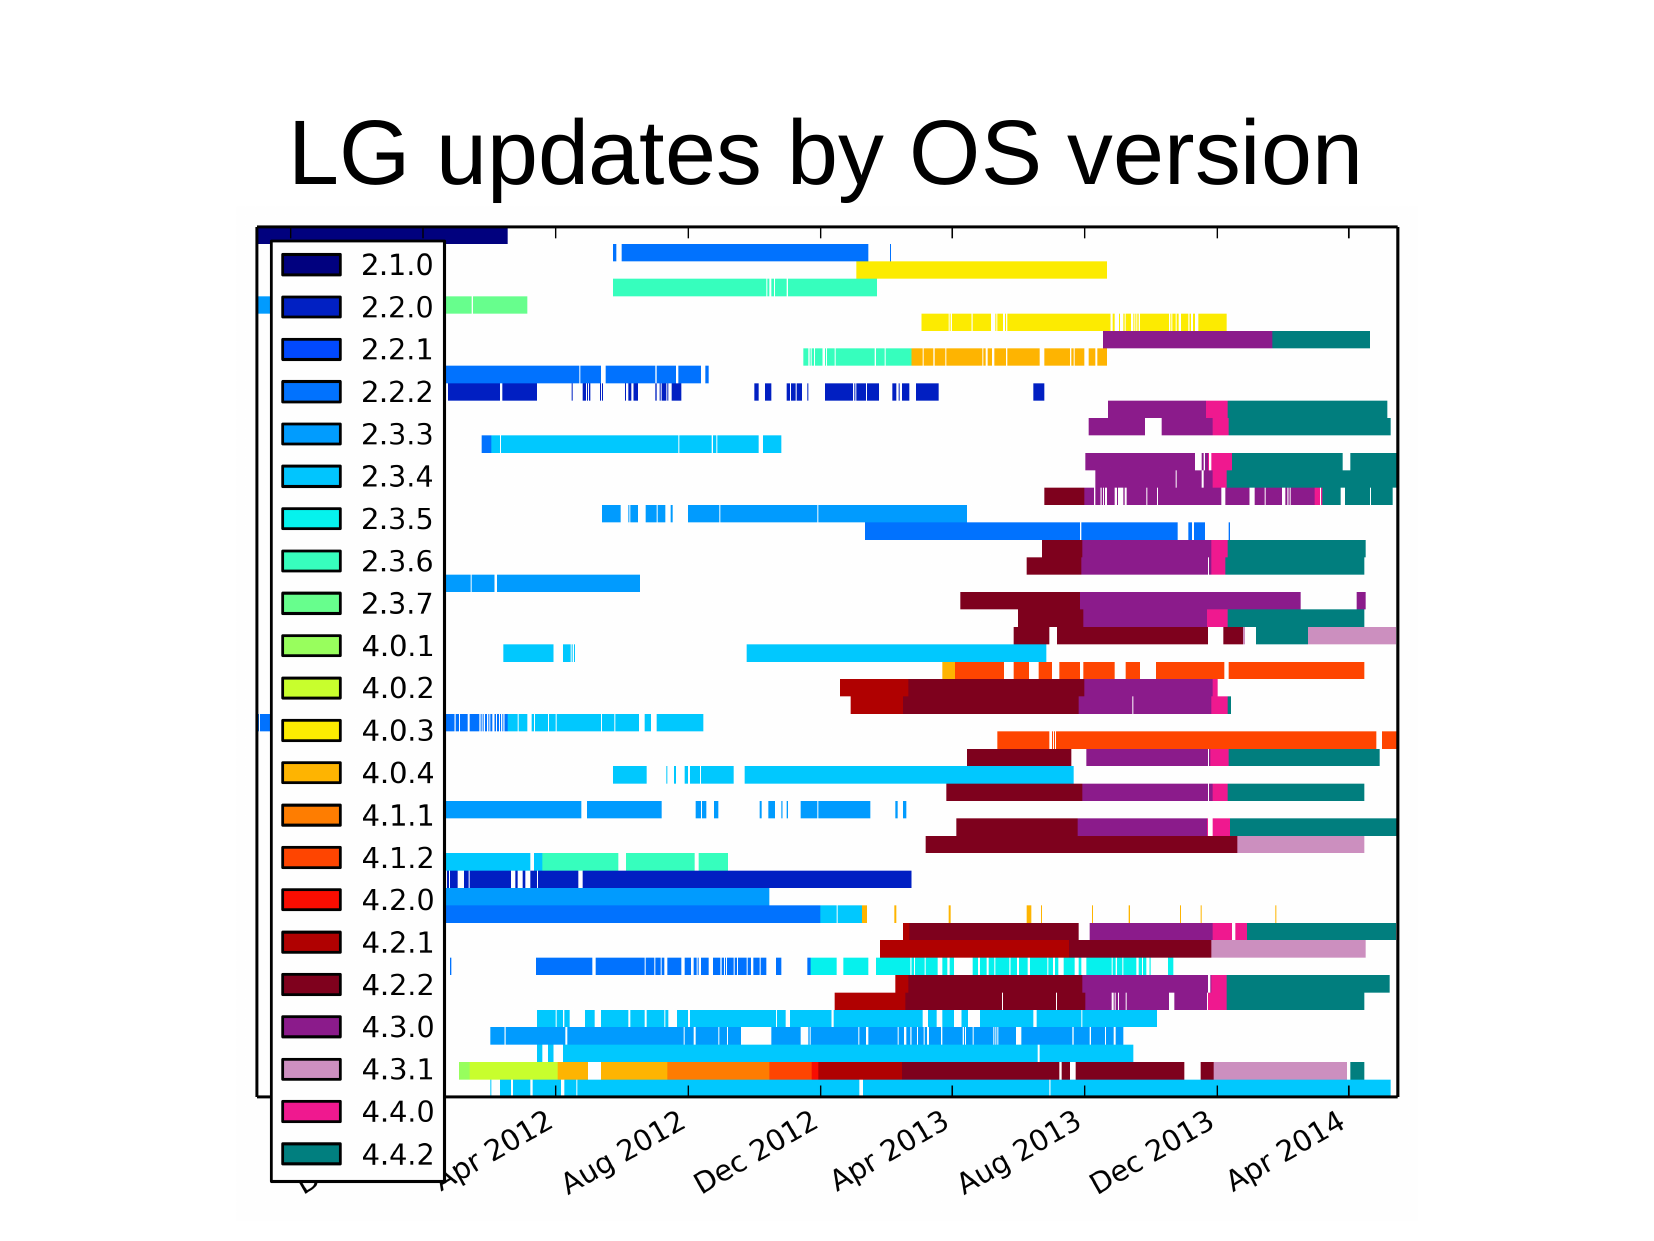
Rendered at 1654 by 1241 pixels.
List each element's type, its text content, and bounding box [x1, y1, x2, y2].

picture [236, 206, 1418, 1221]
title LG updates by OS version [82, 49, 1571, 257]
